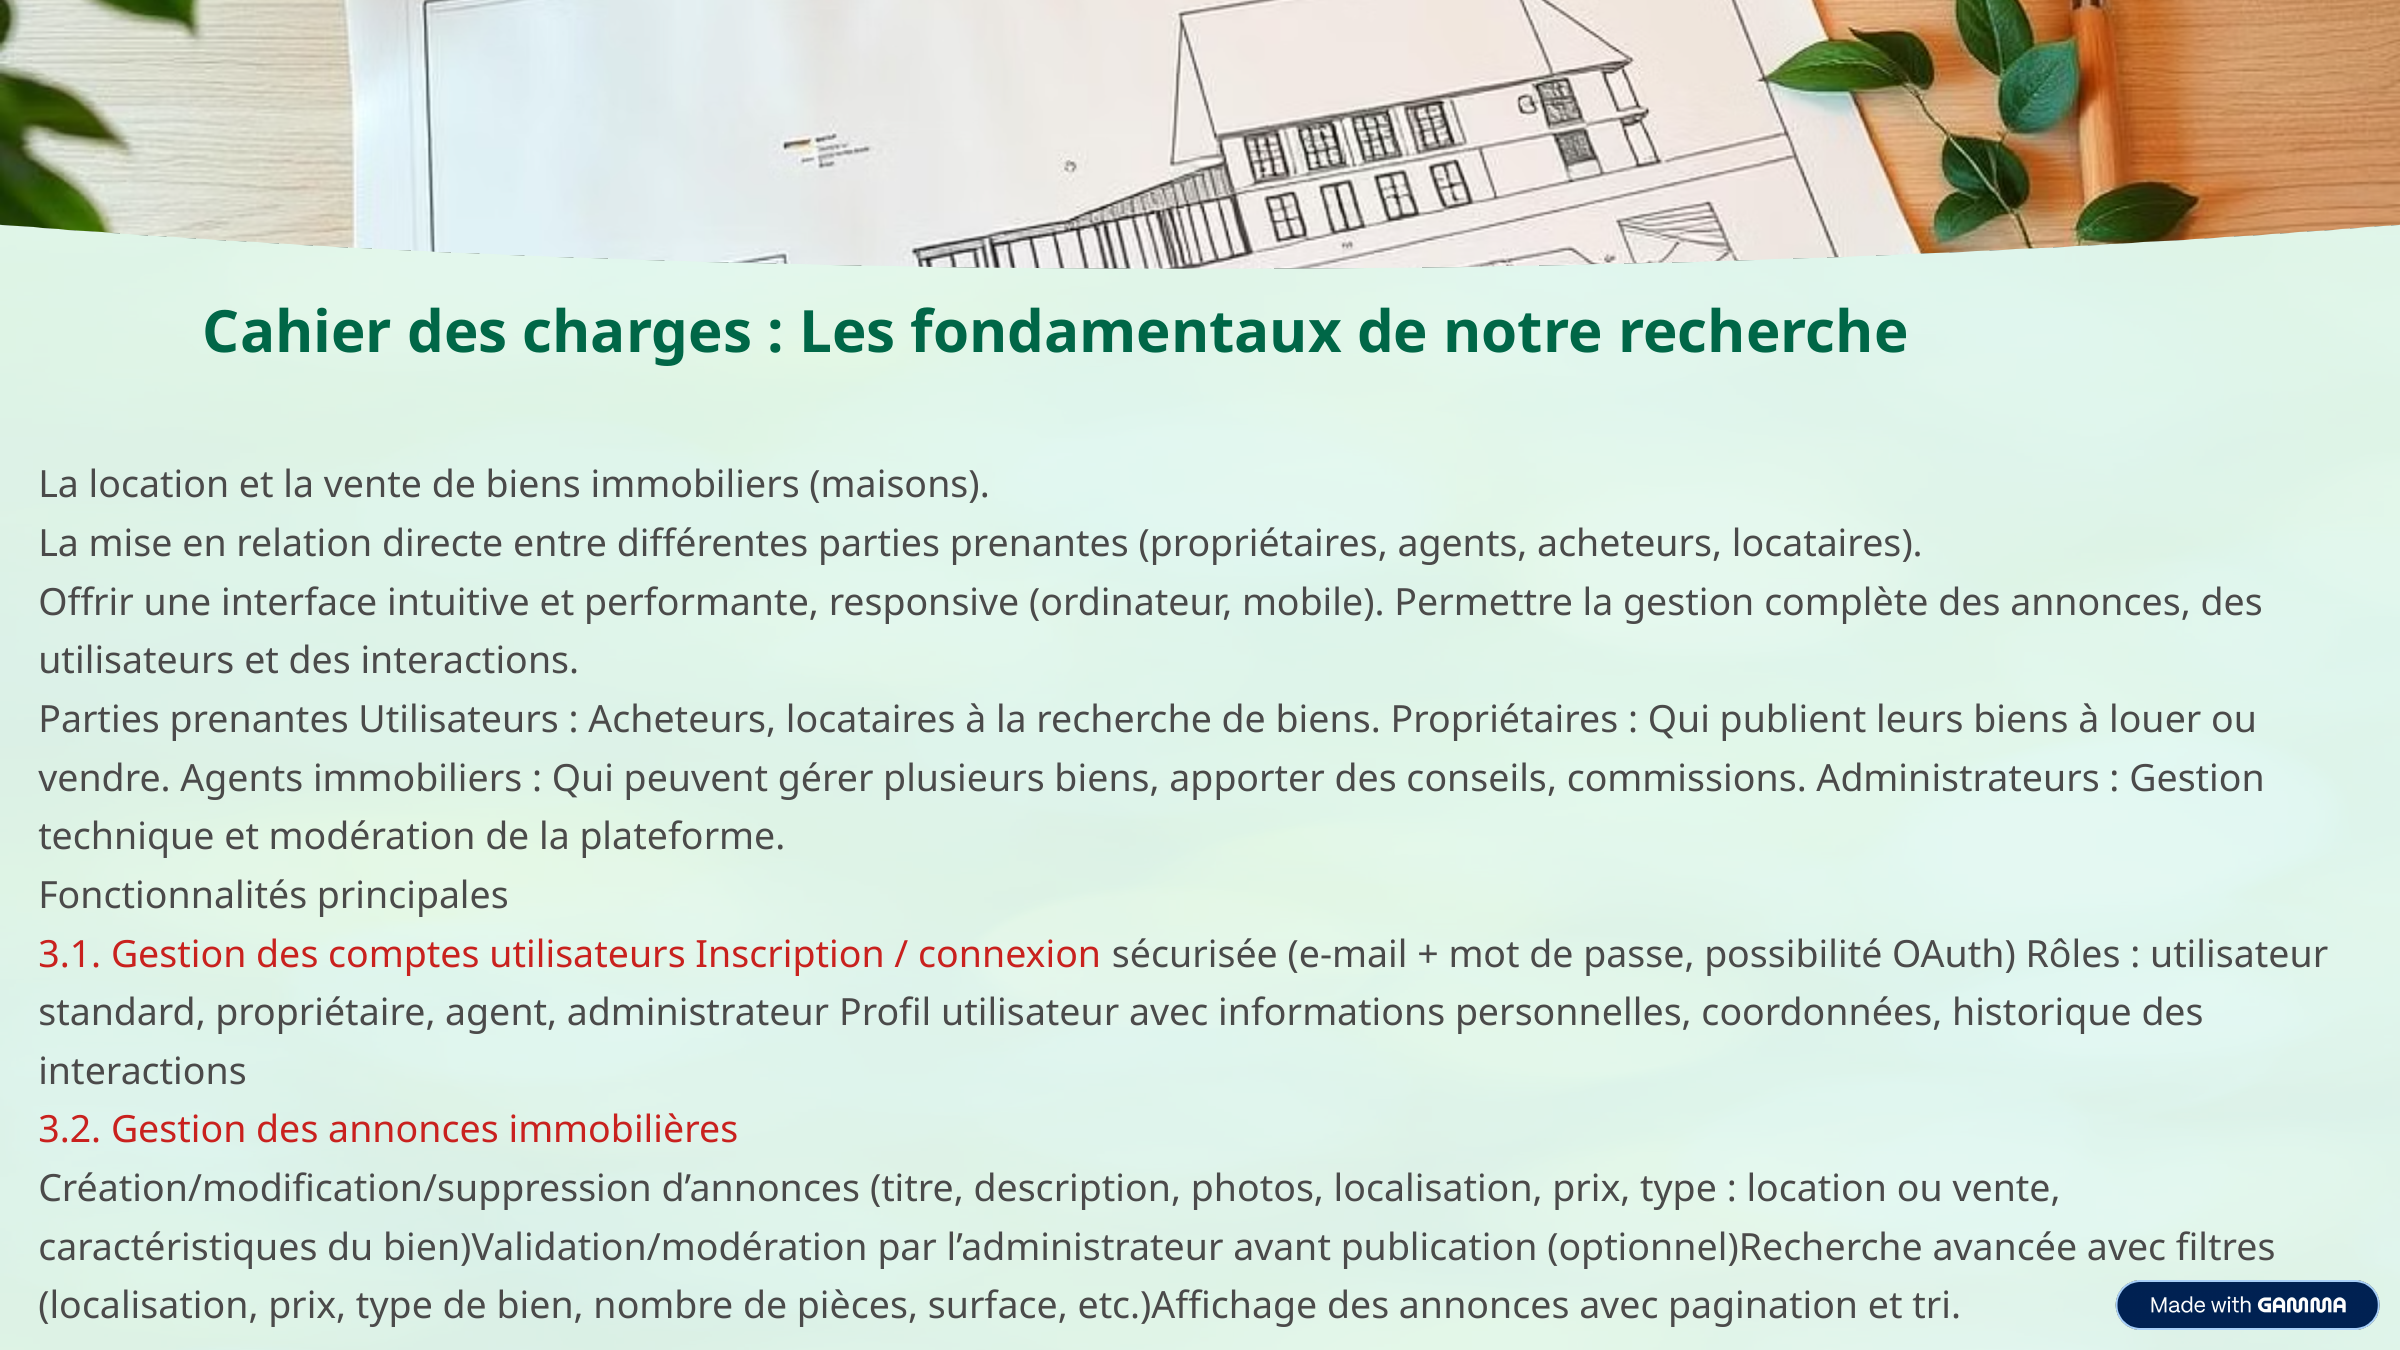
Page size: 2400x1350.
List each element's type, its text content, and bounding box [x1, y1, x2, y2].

text_box Cahier des charges : Les fondamentaux de notre recherche [202, 274, 2337, 365]
picture [2106, 1271, 2389, 1339]
text_box La location et la vente de biens immobiliers (maisons). La mise en relation directe entre différentes parties prenantes (propriétaires, agents, acheteurs, locataires). Offrir une interface intuitive et performante, responsive (ordinateur, mobile). Permettre la gestion complète des annonces, des utilisateurs et des interactions. Parties prenantes Utilisateurs : Acheteurs, locataires à la recherche de biens. Propriétaires : Qui publient leurs biens à louer ou vendre. Agents immobiliers : Qui peuvent gérer plusieurs biens, apporter des conseils, commissions. Administrateurs : Gestion technique et modération de la plateforme. Fonctionnalités principales 3.1. Gestion des comptes utilisateurs Inscription / connexion sécurisée (e-mail + mot de passe, possibilité OAuth) Rôles : utilisateur standard, propriétaire, agent, administrateur Profil utilisateur avec informations personnelles, coordonnées, historique des interactions 3.2. Gestion des annonces immobilières Création/modification/suppression d’annonces (titre, description, photos, localisation, prix, type : location ou vente, caractéristiques du bien)Validation/modération par l’administrateur avant publication (optionnel)Recherche avancée avec filtres (localisation, prix, type de bien, nombre de pièces, surface, etc.)Affichage des annonces avec pagination et tri. [23, 442, 2351, 1258]
picture [0, 0, 2400, 274]
